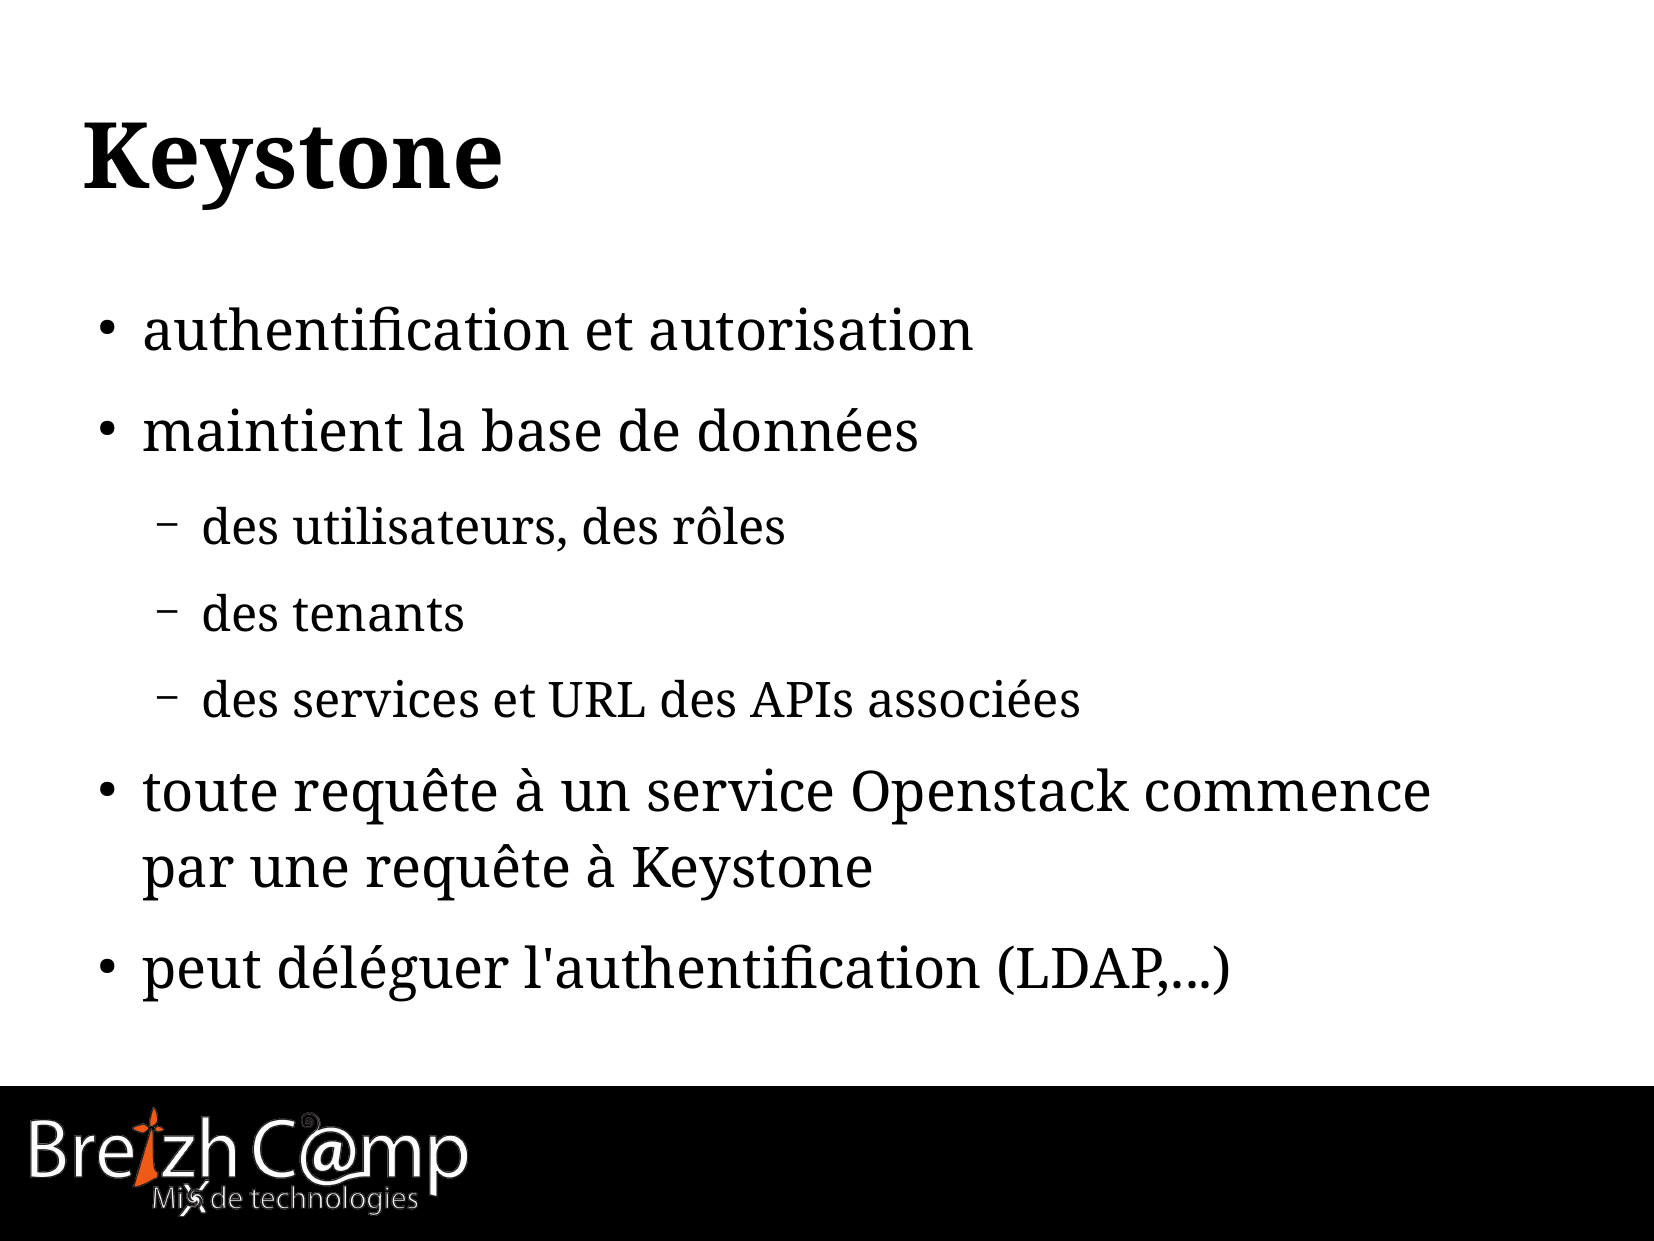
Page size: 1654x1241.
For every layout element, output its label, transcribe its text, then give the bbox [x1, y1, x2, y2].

title Keystone [82, 49, 1571, 257]
picture [30, 1107, 468, 1217]
list authentification et autorisation maintient la base de données des utilisateurs, des rôles des tenants des services et URL des APIs associées toute requête à un service Openstack commence par une requête à Keystone peut déléguer l'authentification (LDAP,...) [82, 290, 1538, 1010]
